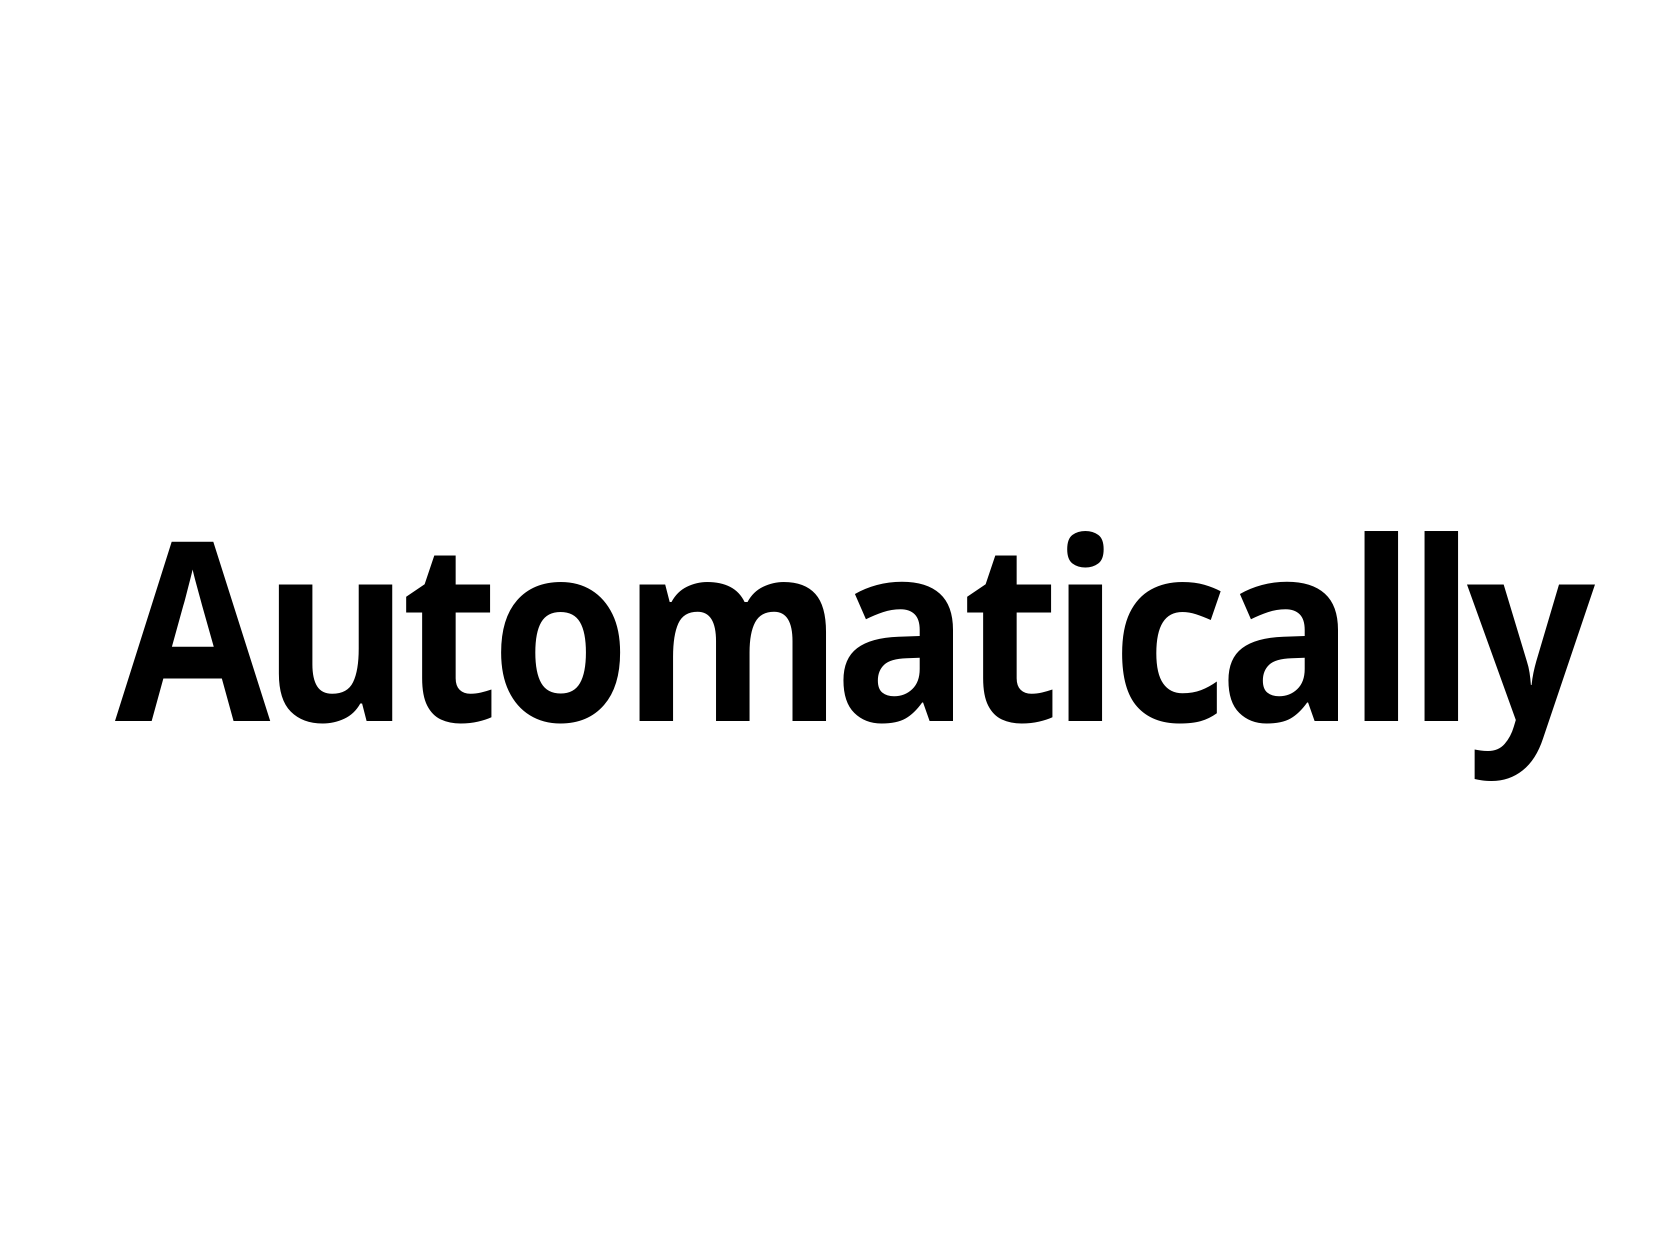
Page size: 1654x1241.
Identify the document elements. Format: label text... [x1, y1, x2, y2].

title Automatically [112, 49, 1601, 1201]
